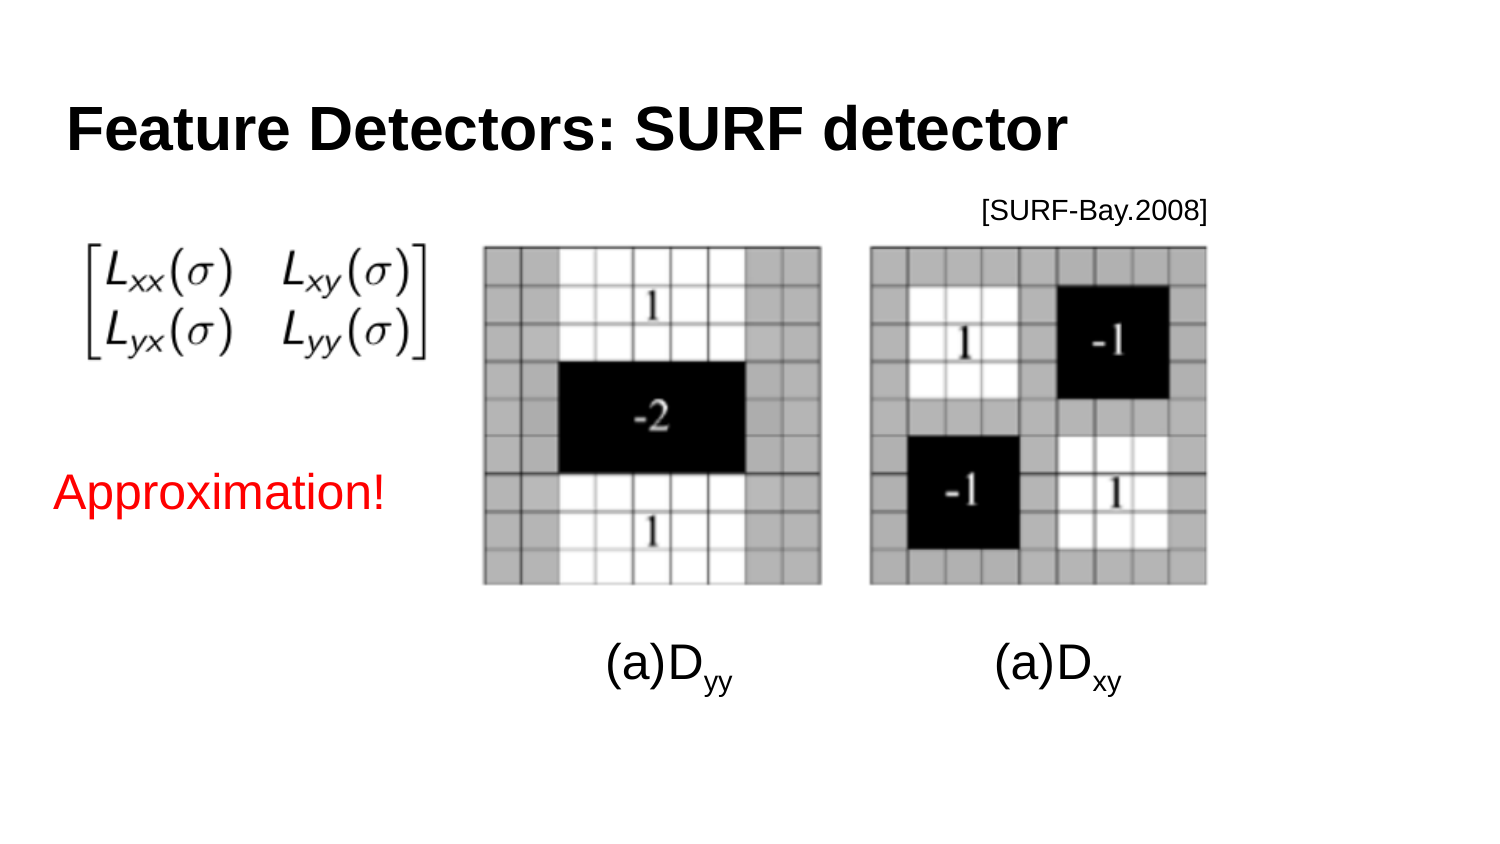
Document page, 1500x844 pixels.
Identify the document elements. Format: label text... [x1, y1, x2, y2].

text_box [SURF-Bay.2008] [966, 176, 1272, 264]
text_box Dxy [966, 614, 1142, 722]
text_box Dyy [577, 614, 753, 722]
title Feature Detectors: SURF detector [51, 72, 1449, 167]
picture [474, 242, 1226, 598]
text_box Approximation! [38, 444, 402, 532]
picture [79, 209, 443, 393]
